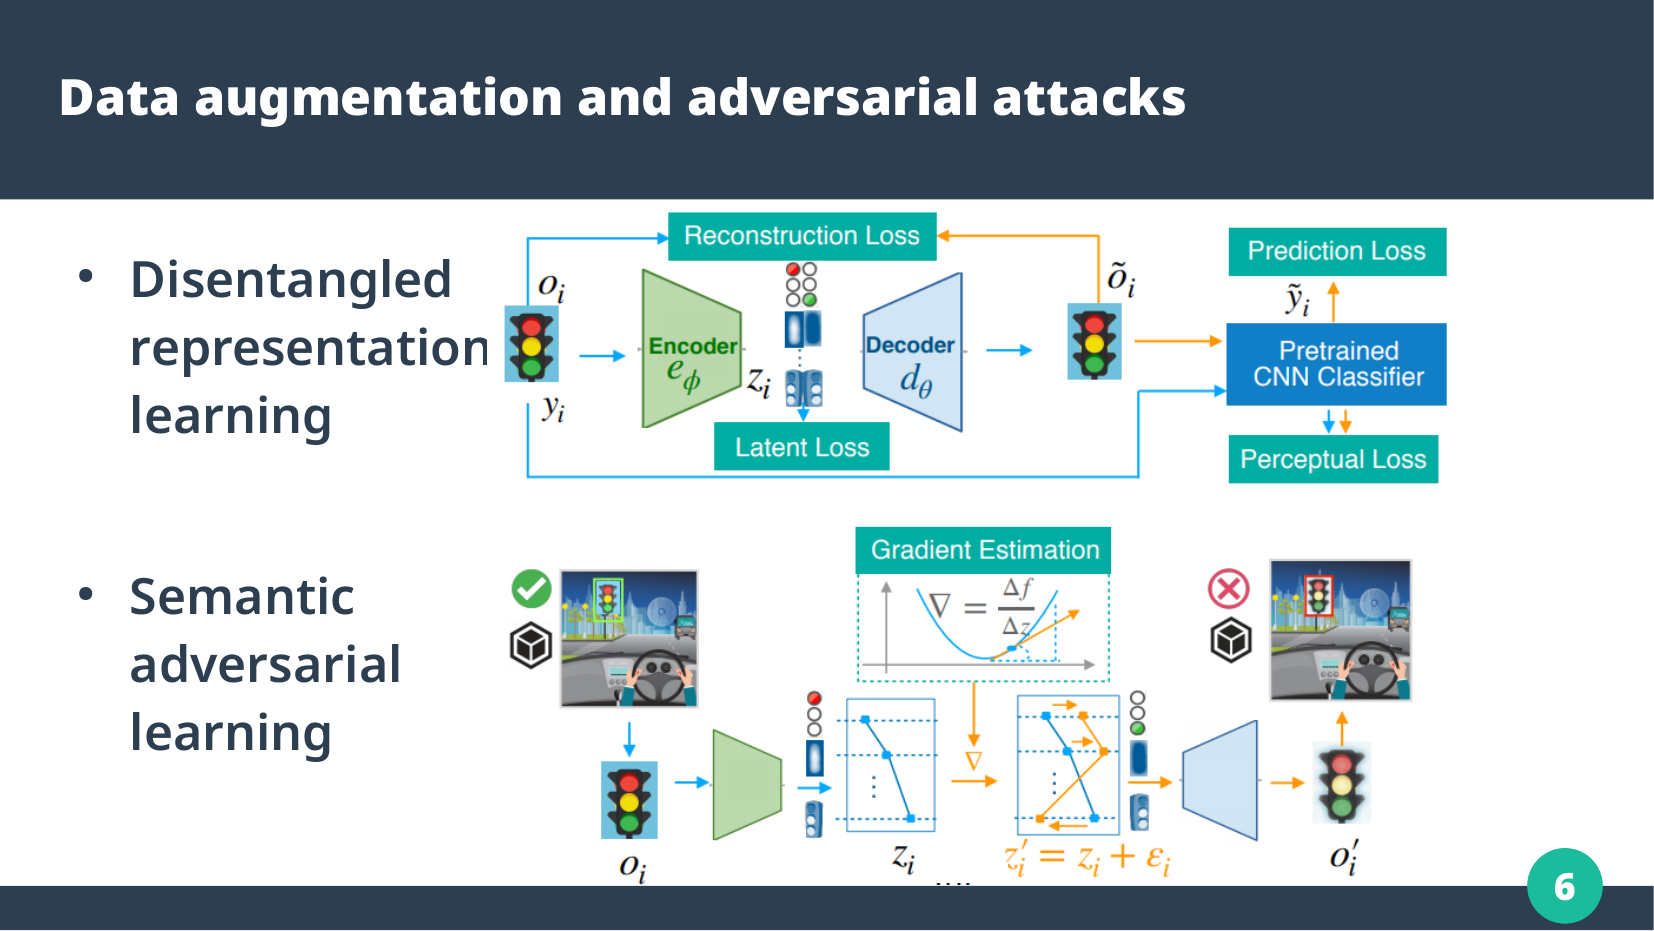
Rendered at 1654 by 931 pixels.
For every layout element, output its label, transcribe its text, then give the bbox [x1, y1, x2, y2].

title Data augmentation and adversarial attacks [59, 37, 1595, 155]
list Disentangled representation learning Semantic adversarial learning [59, 243, 487, 864]
picture [487, 209, 1501, 886]
